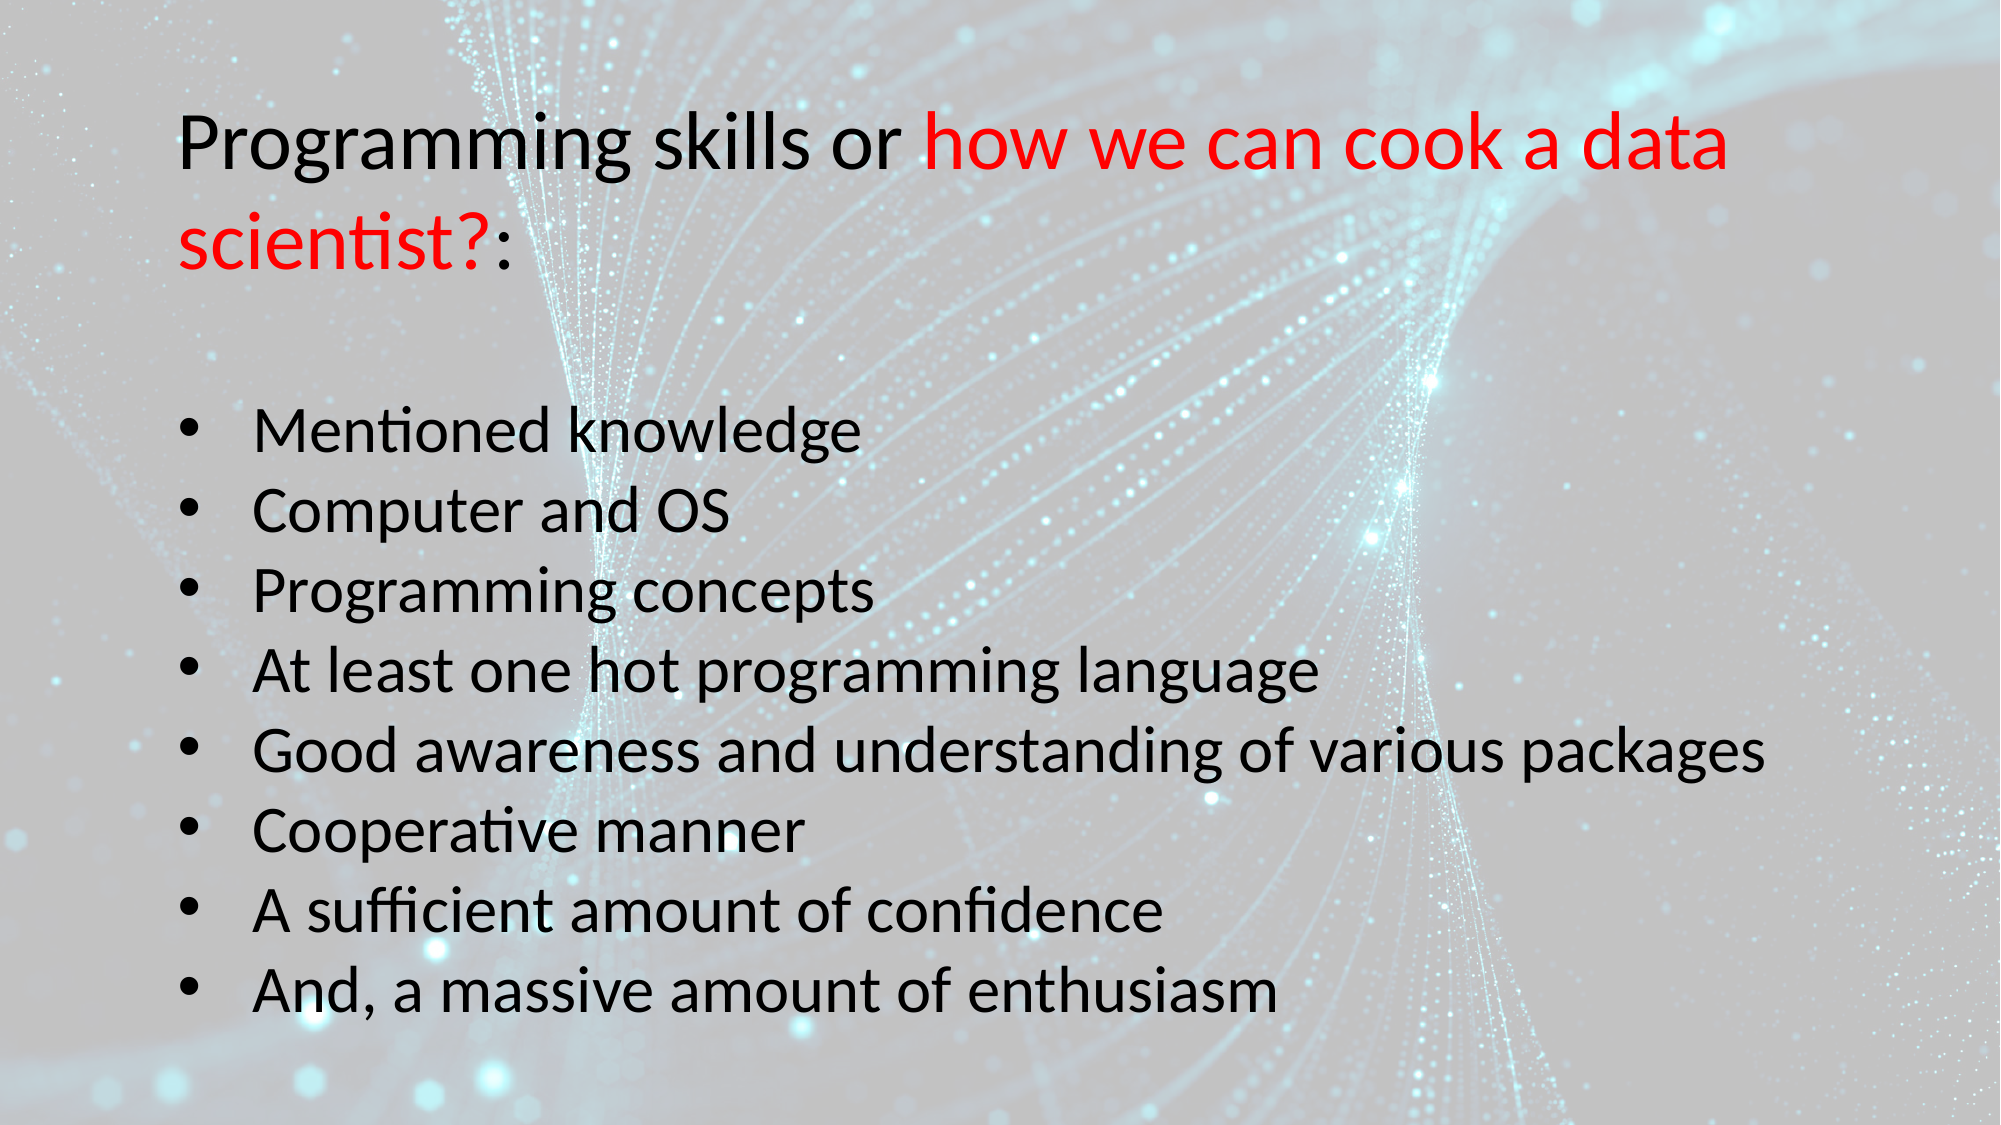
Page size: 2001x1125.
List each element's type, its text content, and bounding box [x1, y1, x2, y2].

text_box Programming skills or how we can cook a data scientist?: Mentioned knowledge Computer and OS Programming concepts At least one hot programming language Good awareness and understanding of various packages Cooperative manner A sufficient amount of confidence And, a massive amount of enthusiasm [162, 78, 1959, 1125]
